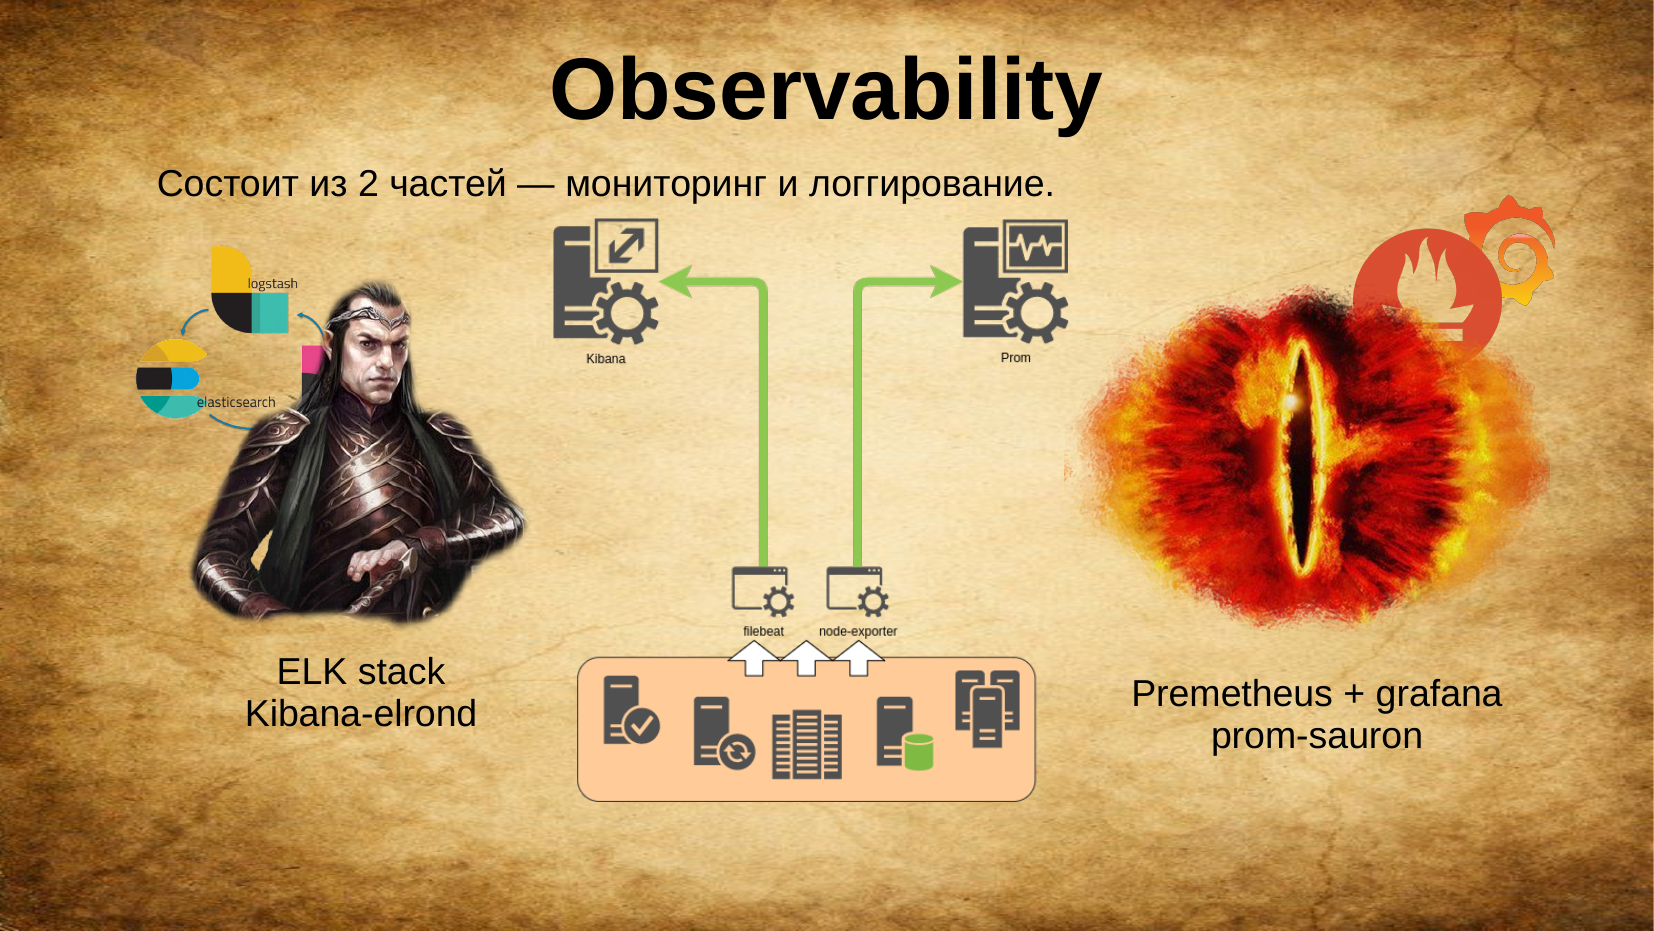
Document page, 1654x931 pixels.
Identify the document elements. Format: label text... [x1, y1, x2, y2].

text_box Observability [396, 33, 1258, 146]
picture [0, 0, 1654, 931]
text_box ELK stack Kibana-elrond [229, 643, 493, 743]
text_box Premetheus + grafana prom-sauron [1116, 665, 1518, 765]
text_box Состоит из 2 частей — мониторинг и логгирование. [142, 155, 1071, 213]
